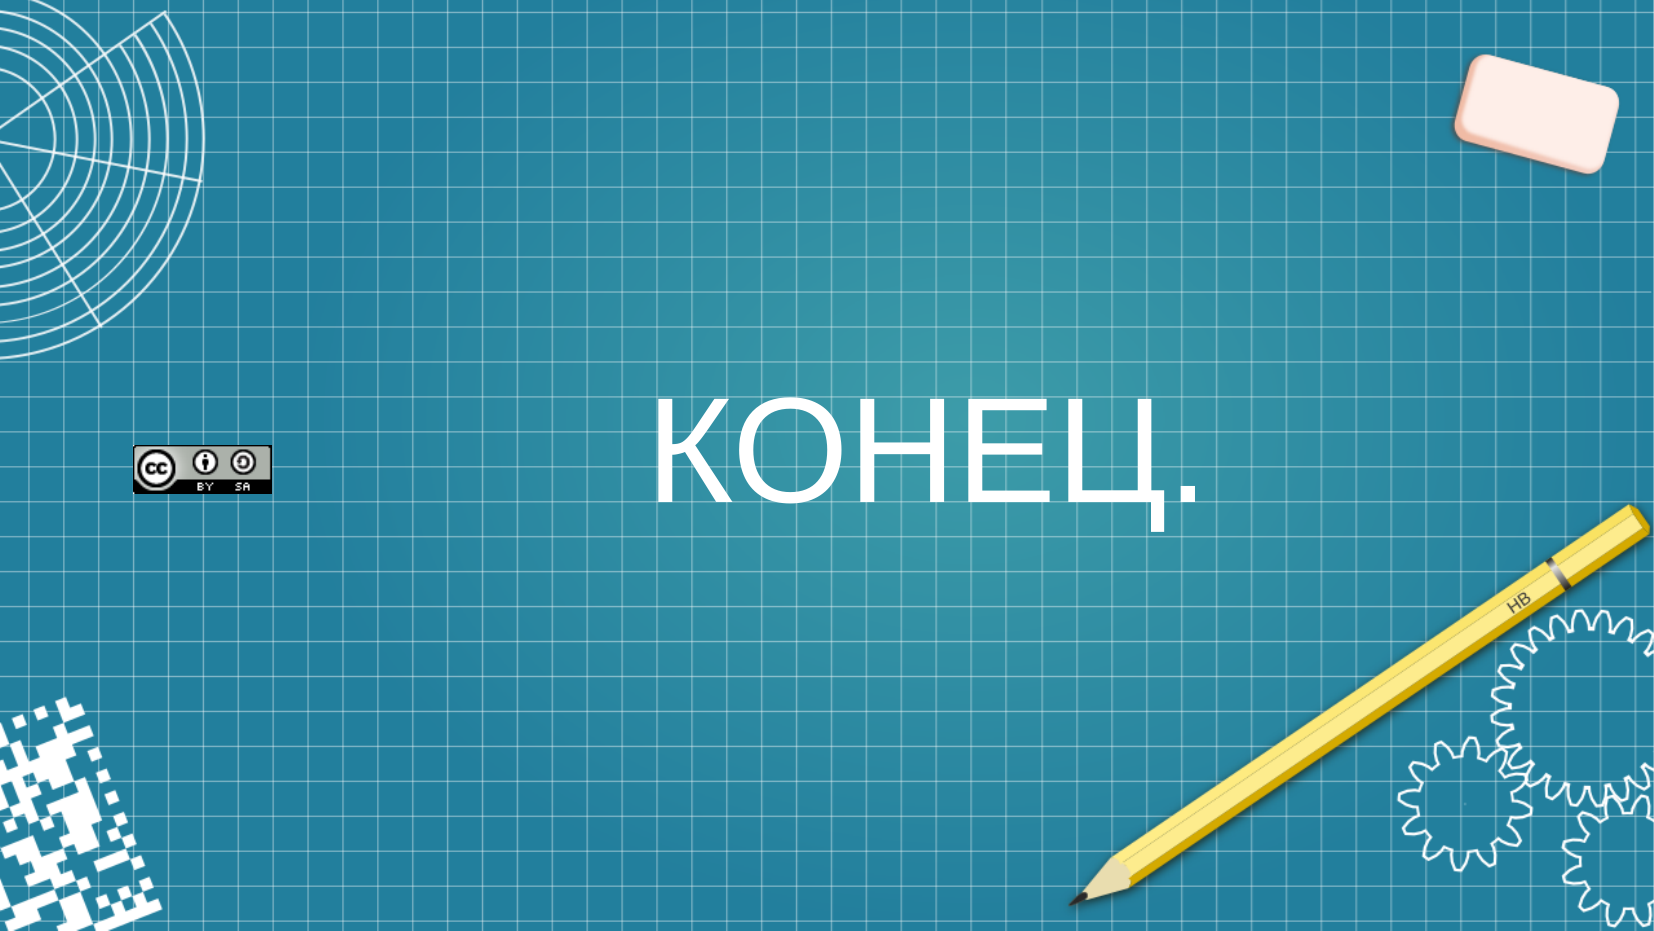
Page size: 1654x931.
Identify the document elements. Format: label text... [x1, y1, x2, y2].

title КОНЕЦ. [337, 112, 1519, 788]
picture [0, 0, 1654, 931]
